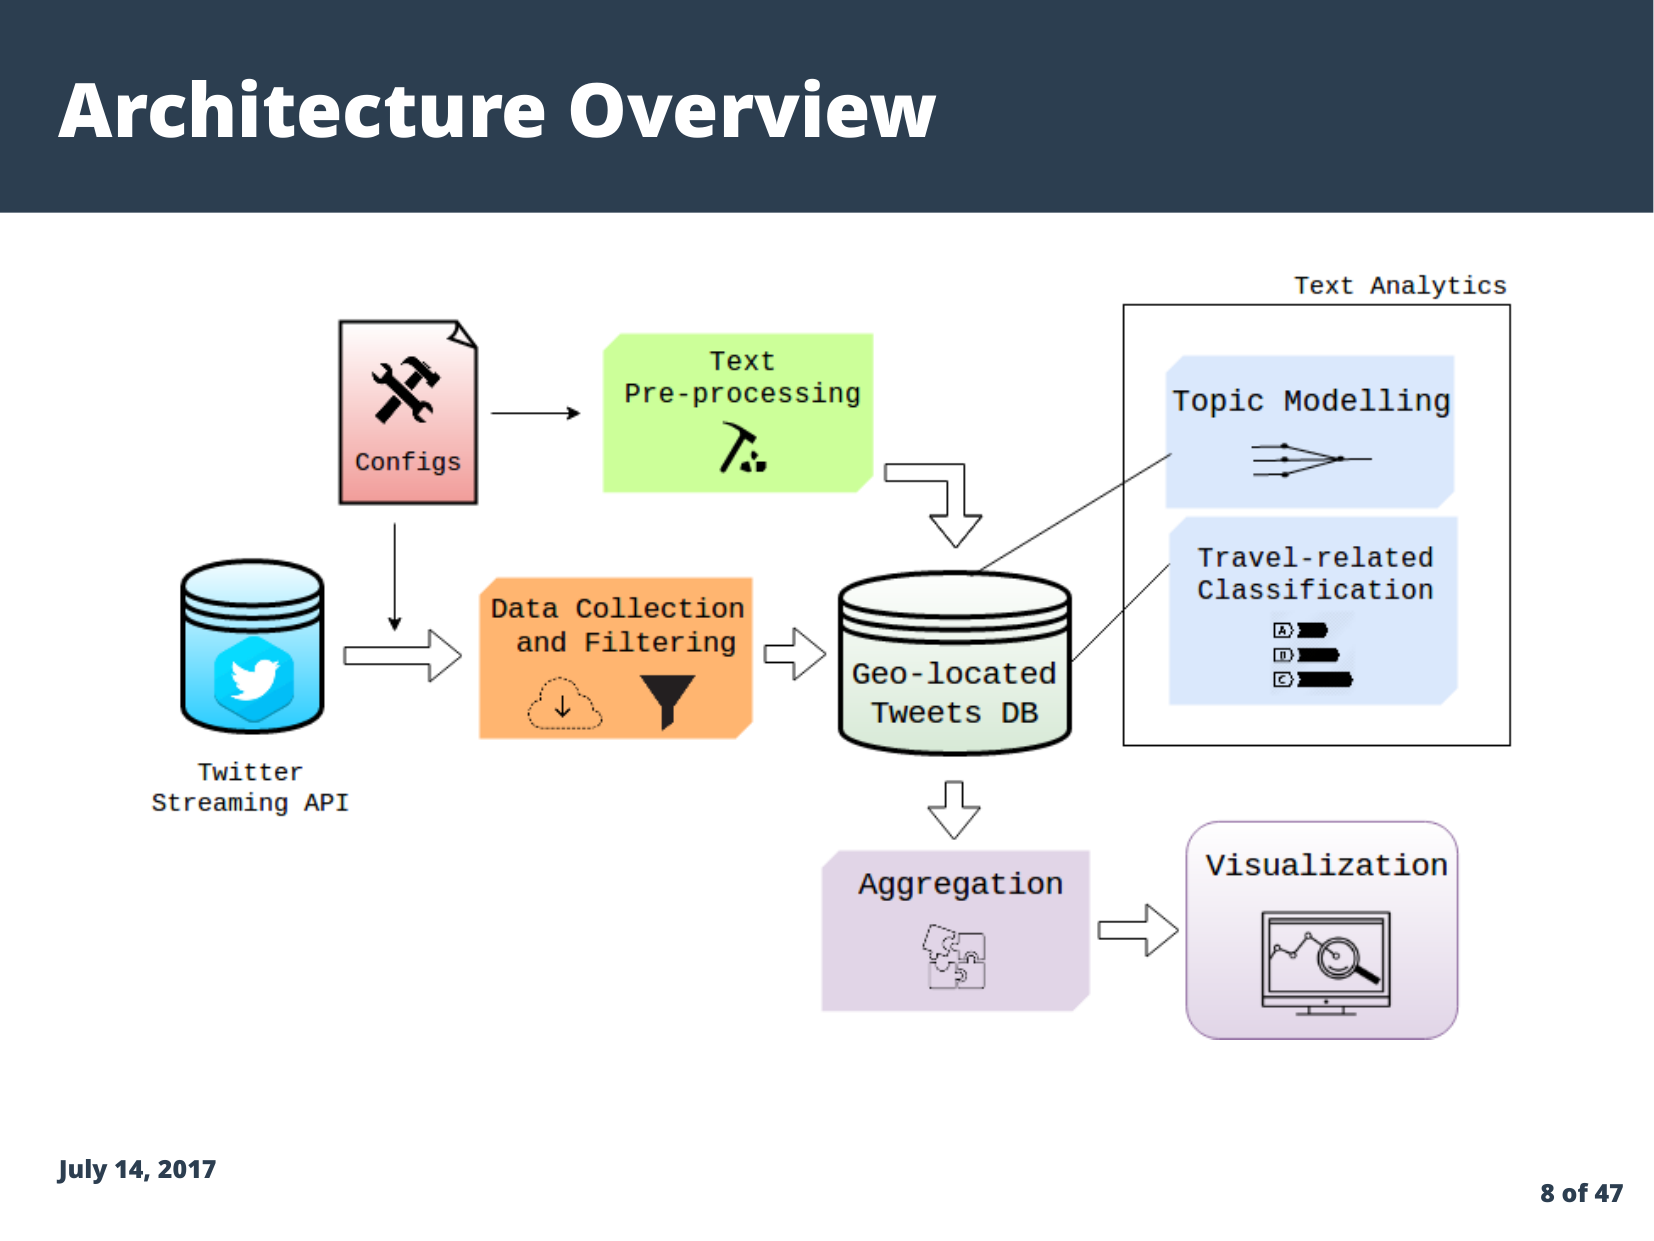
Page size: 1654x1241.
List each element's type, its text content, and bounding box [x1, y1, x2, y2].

picture [140, 267, 1513, 1040]
title Architecture Overview [59, 29, 1595, 187]
